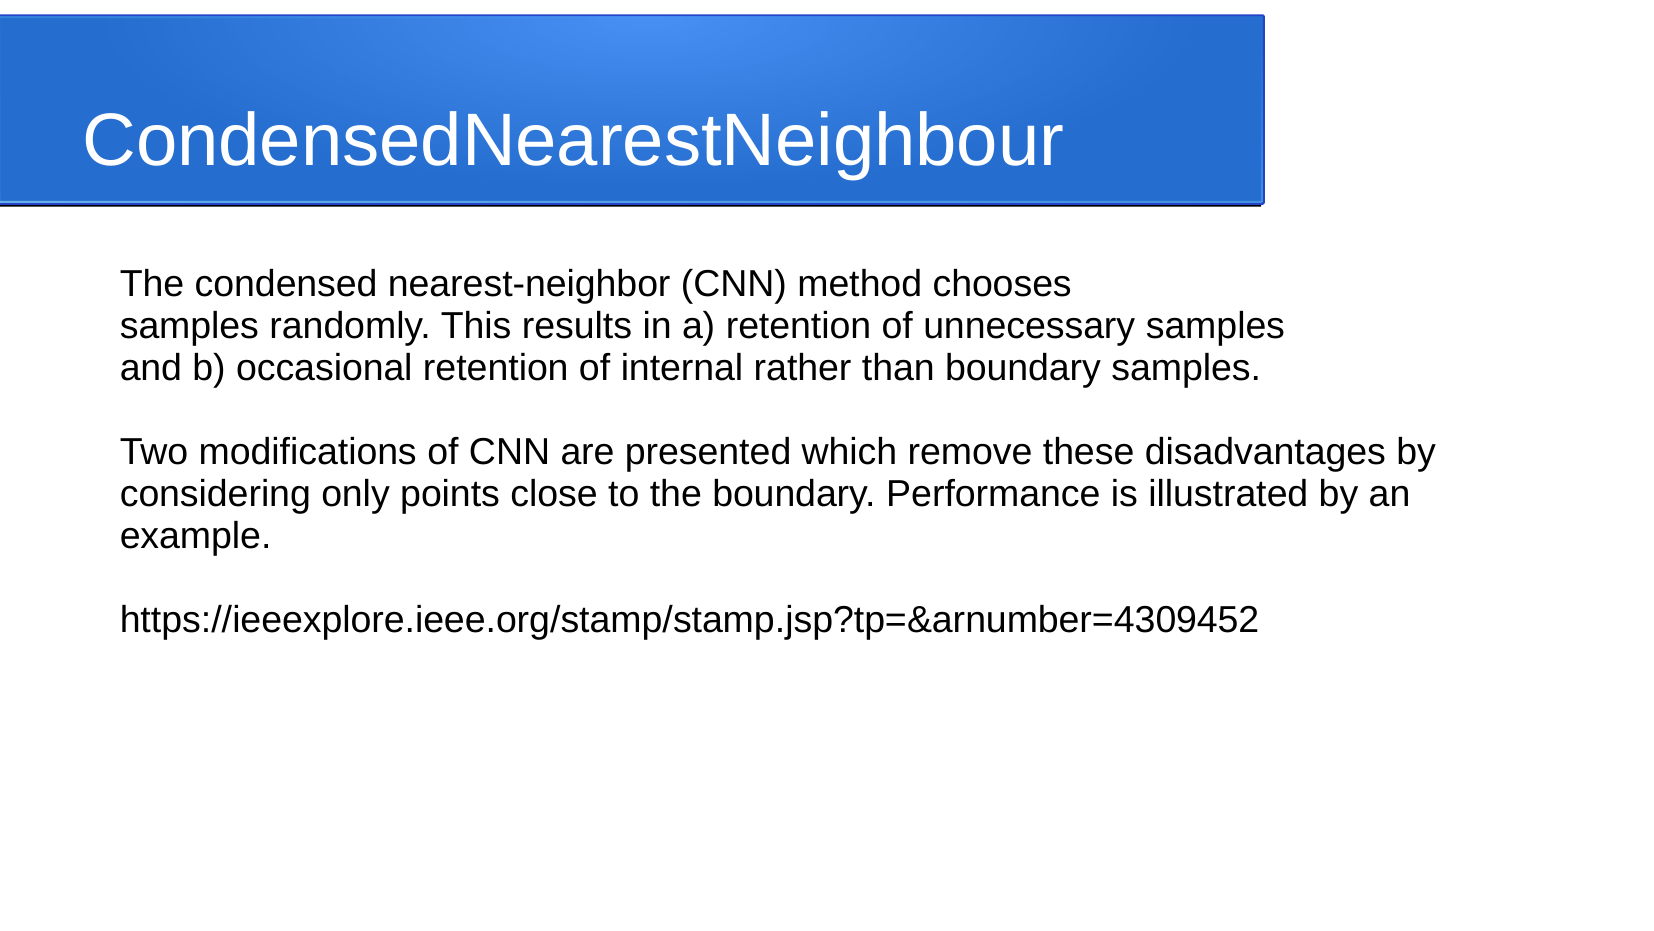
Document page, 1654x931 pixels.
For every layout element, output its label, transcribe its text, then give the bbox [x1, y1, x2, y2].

title CondensedNearestNeighbour [82, 15, 1235, 265]
text_box The condensed nearest-neighbor (CNN) method chooses samples randomly. This results in a) retention of unnecessary samples and b) occasional retention of internal rather than boundary samples. Two modifications of CNN are presented which remove these disadvantages by considering only points close to the boundary. Performance is illustrated by an example. https://ieeexplore.ieee.org/stamp/stamp.jsp?tp=&arnumber=4309452 [105, 255, 1471, 648]
